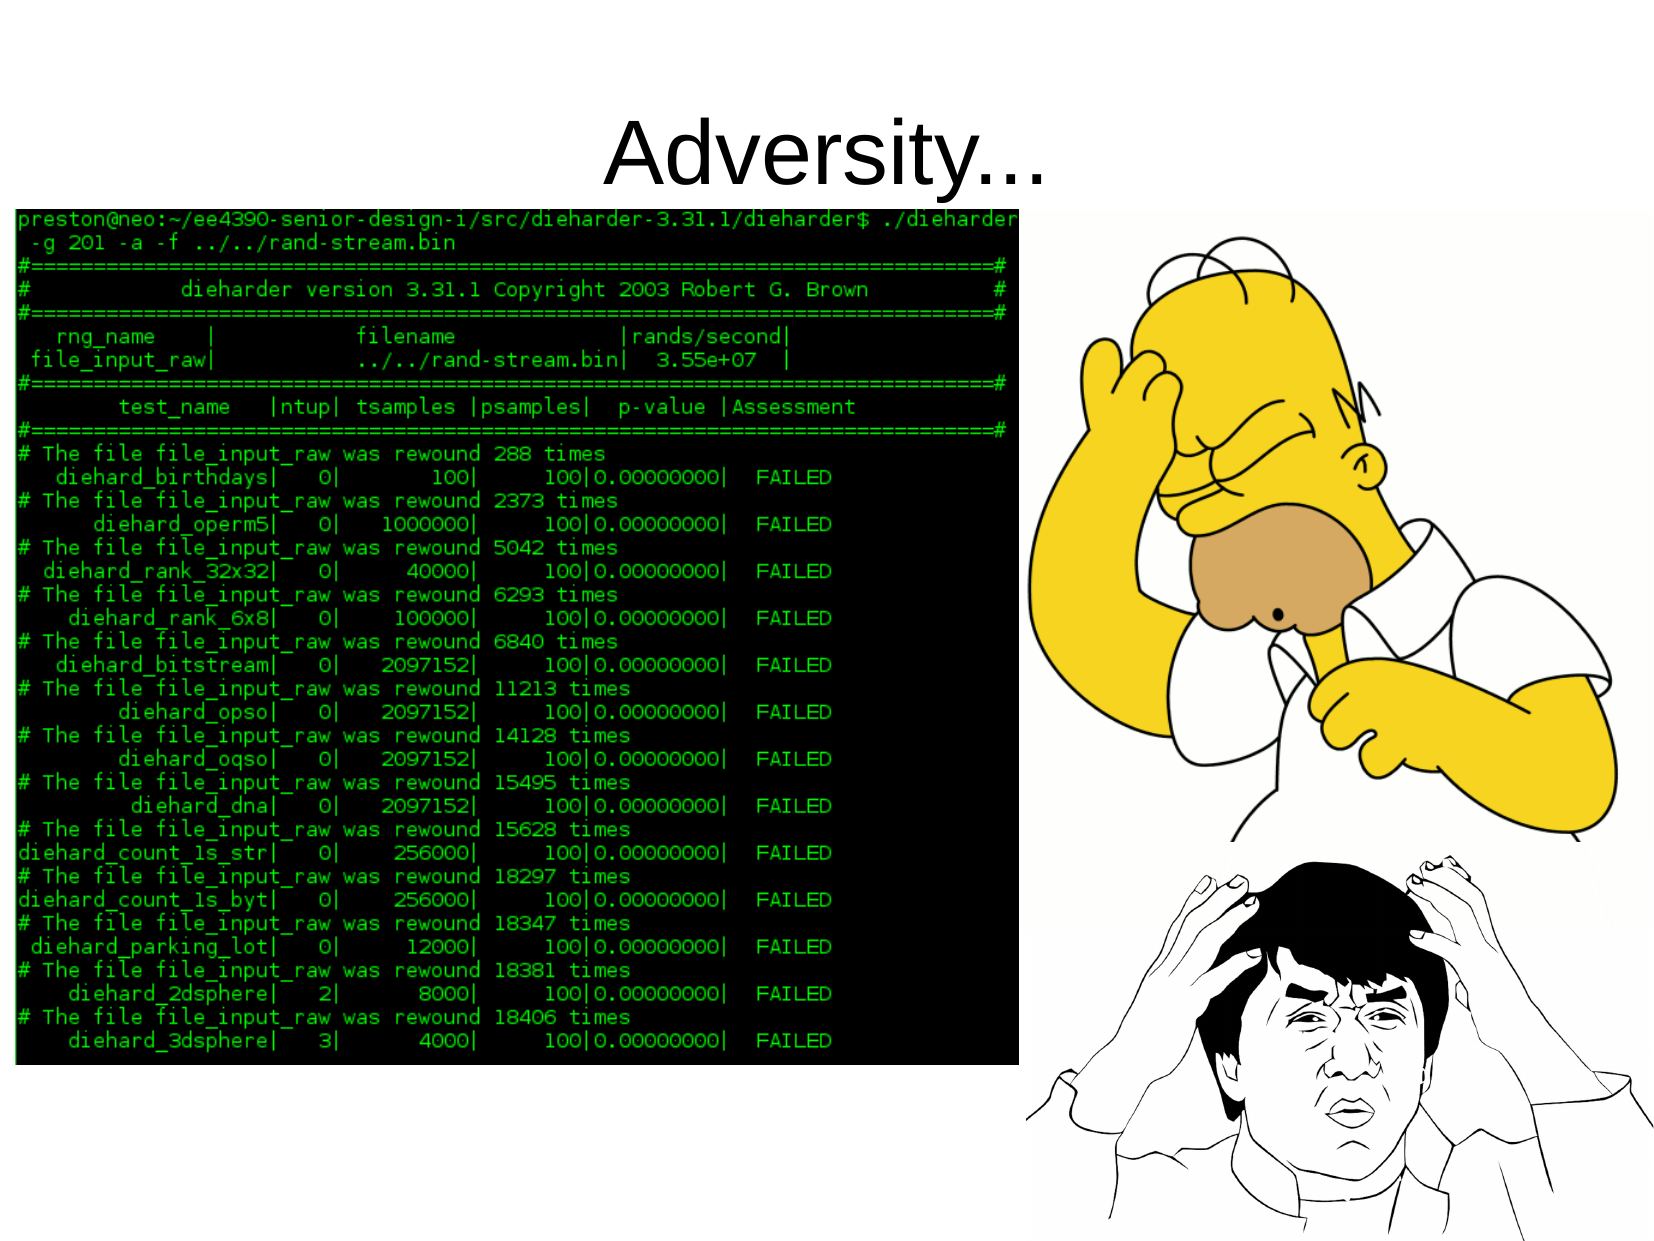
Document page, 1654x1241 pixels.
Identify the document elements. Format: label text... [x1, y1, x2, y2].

picture [15, 209, 1654, 1241]
title Adversity... [82, 49, 1571, 210]
